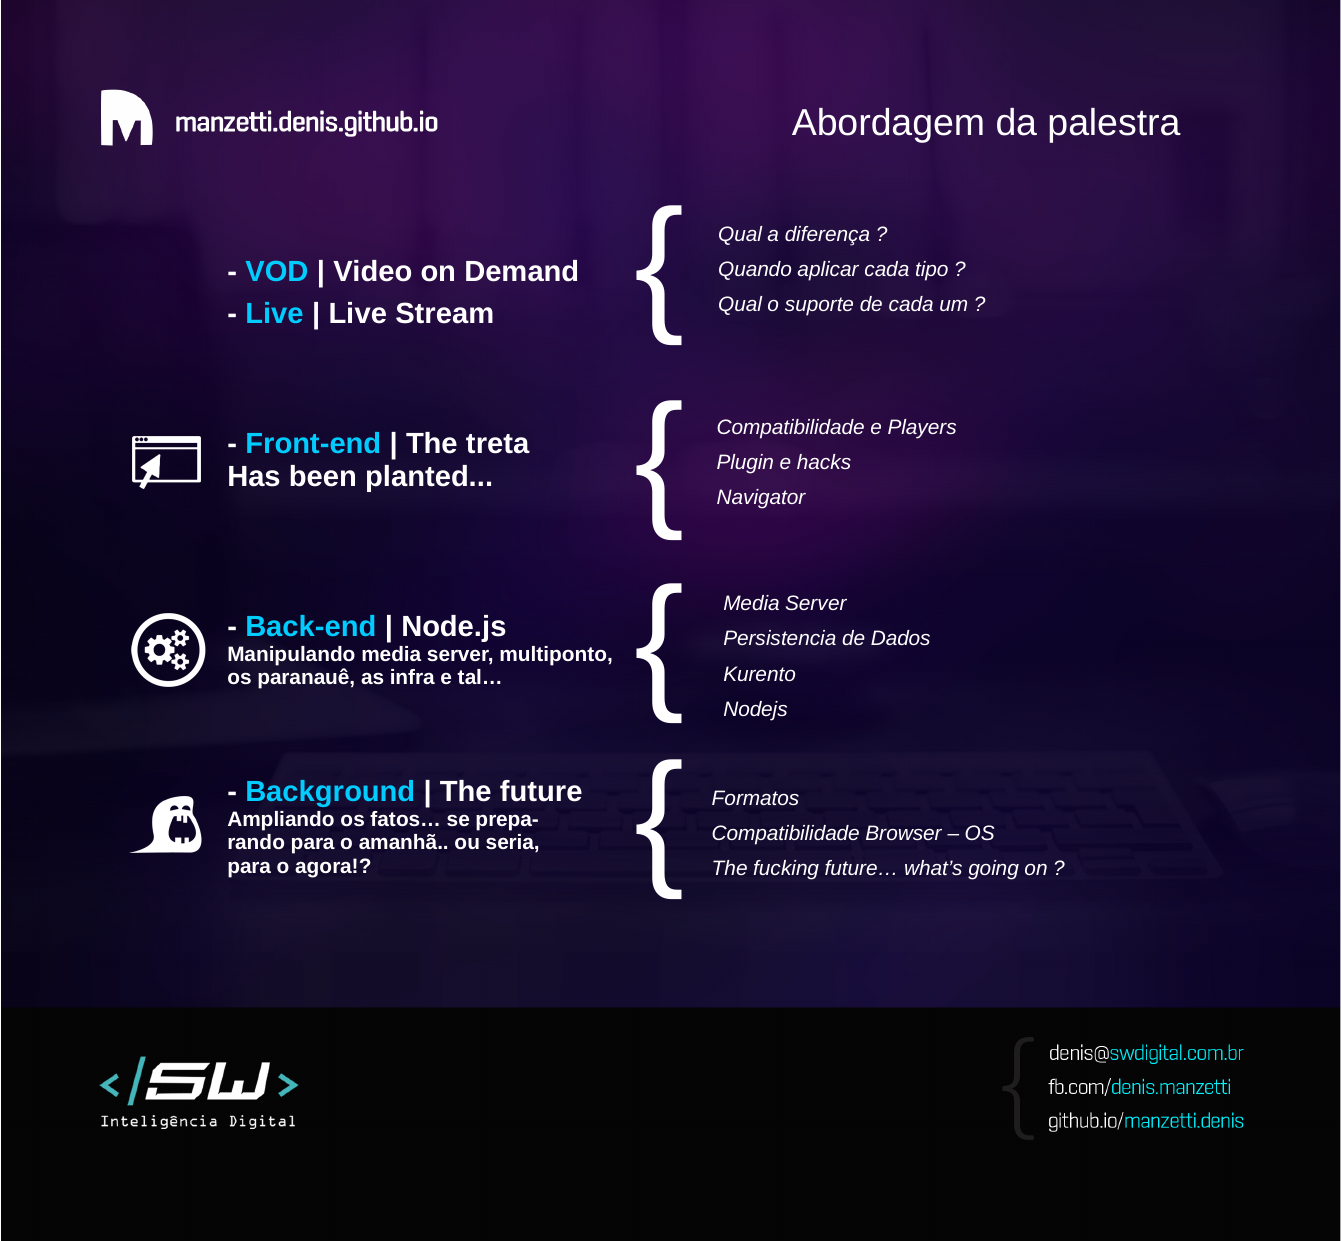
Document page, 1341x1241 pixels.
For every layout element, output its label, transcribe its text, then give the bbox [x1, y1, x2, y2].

text_box Formatos Compatibilidade Browser – OS The fucking future… what’s going on ? [696, 779, 1229, 934]
text_box - Front-end | The treta Has been planted... [212, 419, 620, 520]
text_box { [620, 730, 727, 945]
text_box - VOD | Video on Demand [212, 248, 620, 289]
text_box - Background | The future Ampliando os fatos… se prepa- rando para o amanhã.. ou seria, para o agora!? [212, 767, 620, 918]
text_box - Live | Live Stream [212, 289, 620, 349]
text_box { [620, 549, 727, 602]
text_box - Back-end | Node.js Manipulando media server, multiponto, os paranauê, as infra e tal… [212, 602, 745, 730]
text_box Compatibilidade e Players Plugin e hacks Navigator [701, 408, 1234, 563]
text_box Abordagem da palestra [708, 94, 1264, 166]
text_box Qual a diferença ? Quando aplicar cada tipo ? Qual o suporte de cada um ? [703, 215, 1235, 369]
picture [1, 0, 1341, 1241]
text_box { [620, 171, 727, 366]
text_box Media Server Persistencia de Dados Kurento Nodejs [708, 584, 1241, 739]
text_box { [620, 366, 727, 549]
